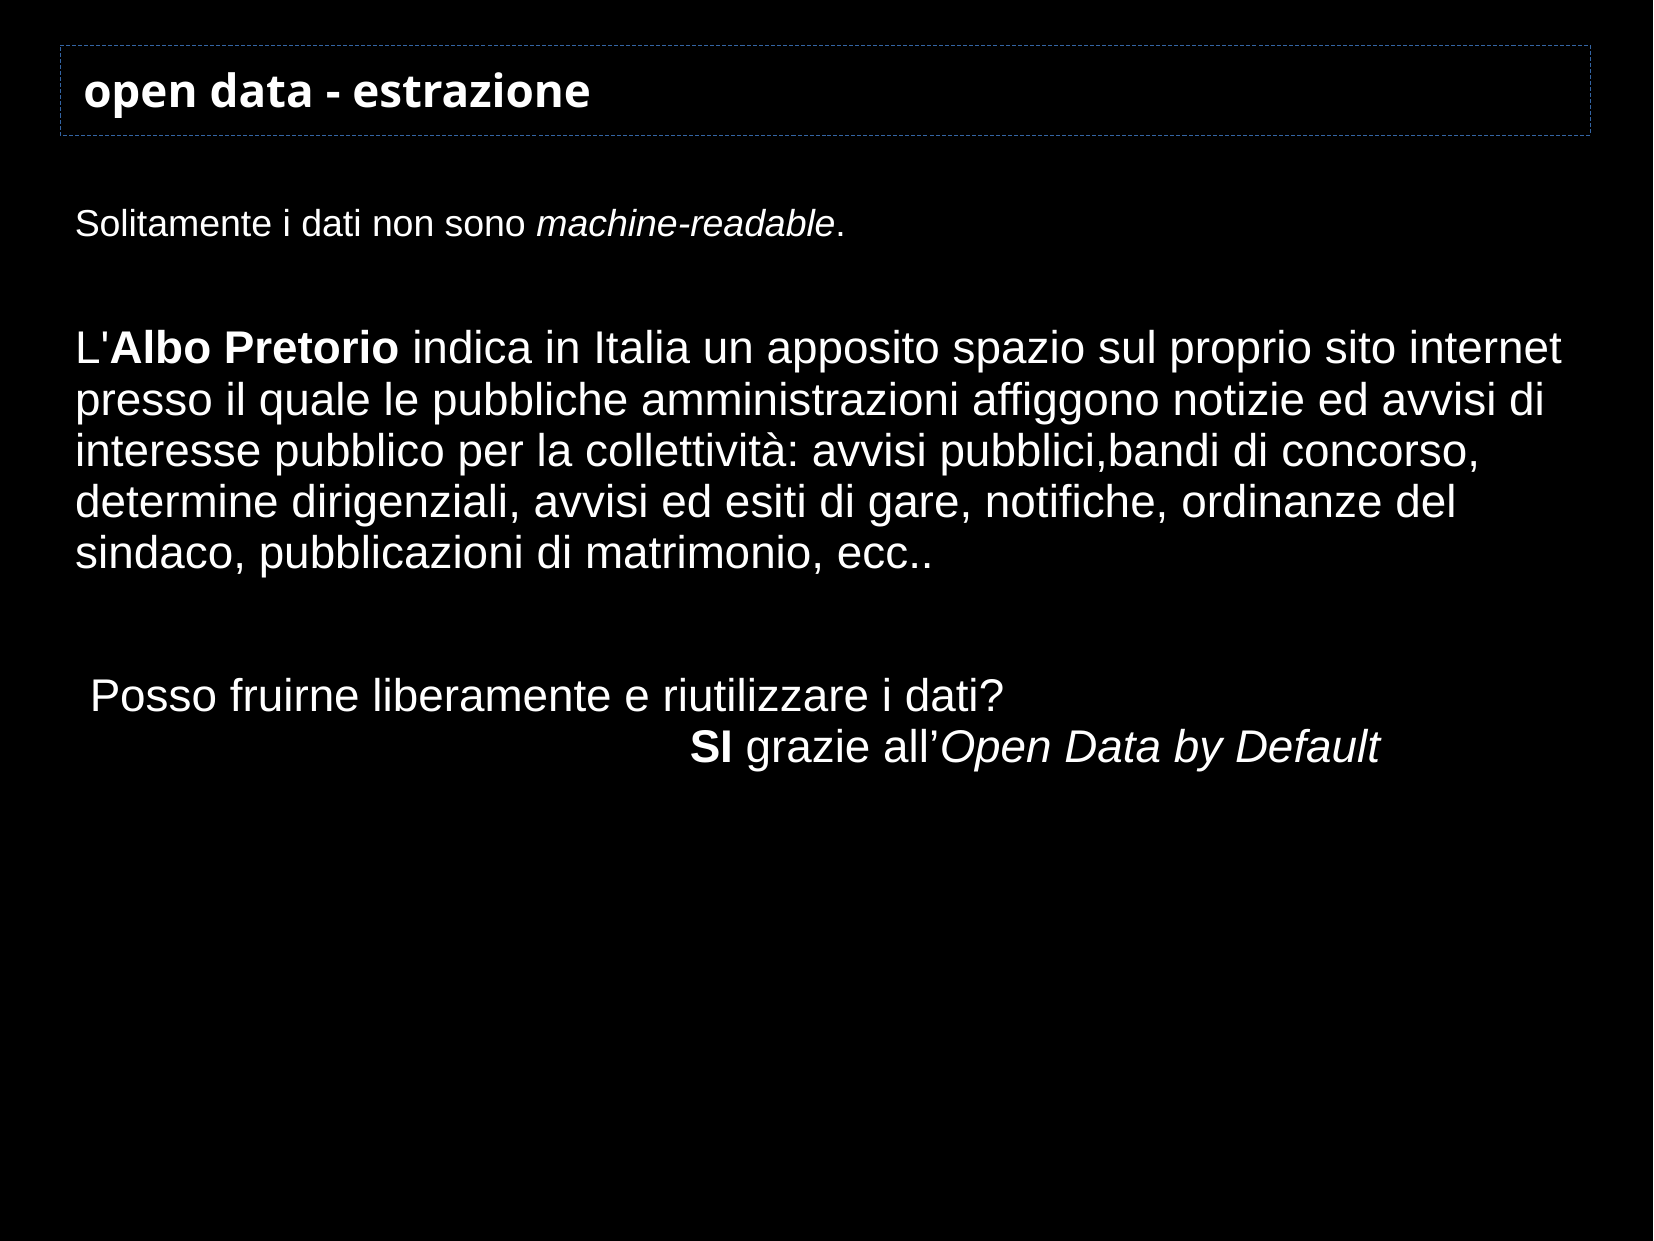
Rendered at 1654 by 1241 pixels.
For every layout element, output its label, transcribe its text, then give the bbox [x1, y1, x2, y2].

text_box Posso fruirne liberamente e riutilizzare i dati? SI grazie all’Open Data by Default [75, 662, 1545, 781]
list open data - estrazione [60, 45, 1591, 136]
text_box L'Albo Pretorio indica in Italia un apposito spazio sul proprio sito internet presso il quale le pubbliche amministrazioni affiggono notizie ed avvisi di interesse pubblico per la collettività: avvisi pubblici,bandi di concorso, determine dirigenziali, avvisi ed esiti di gare, notifiche, ordinanze del sindaco, pubblicazioni di matrimonio, ecc.. [60, 315, 1591, 587]
text_box Solitamente i dati non sono machine-readable. [60, 195, 1606, 252]
